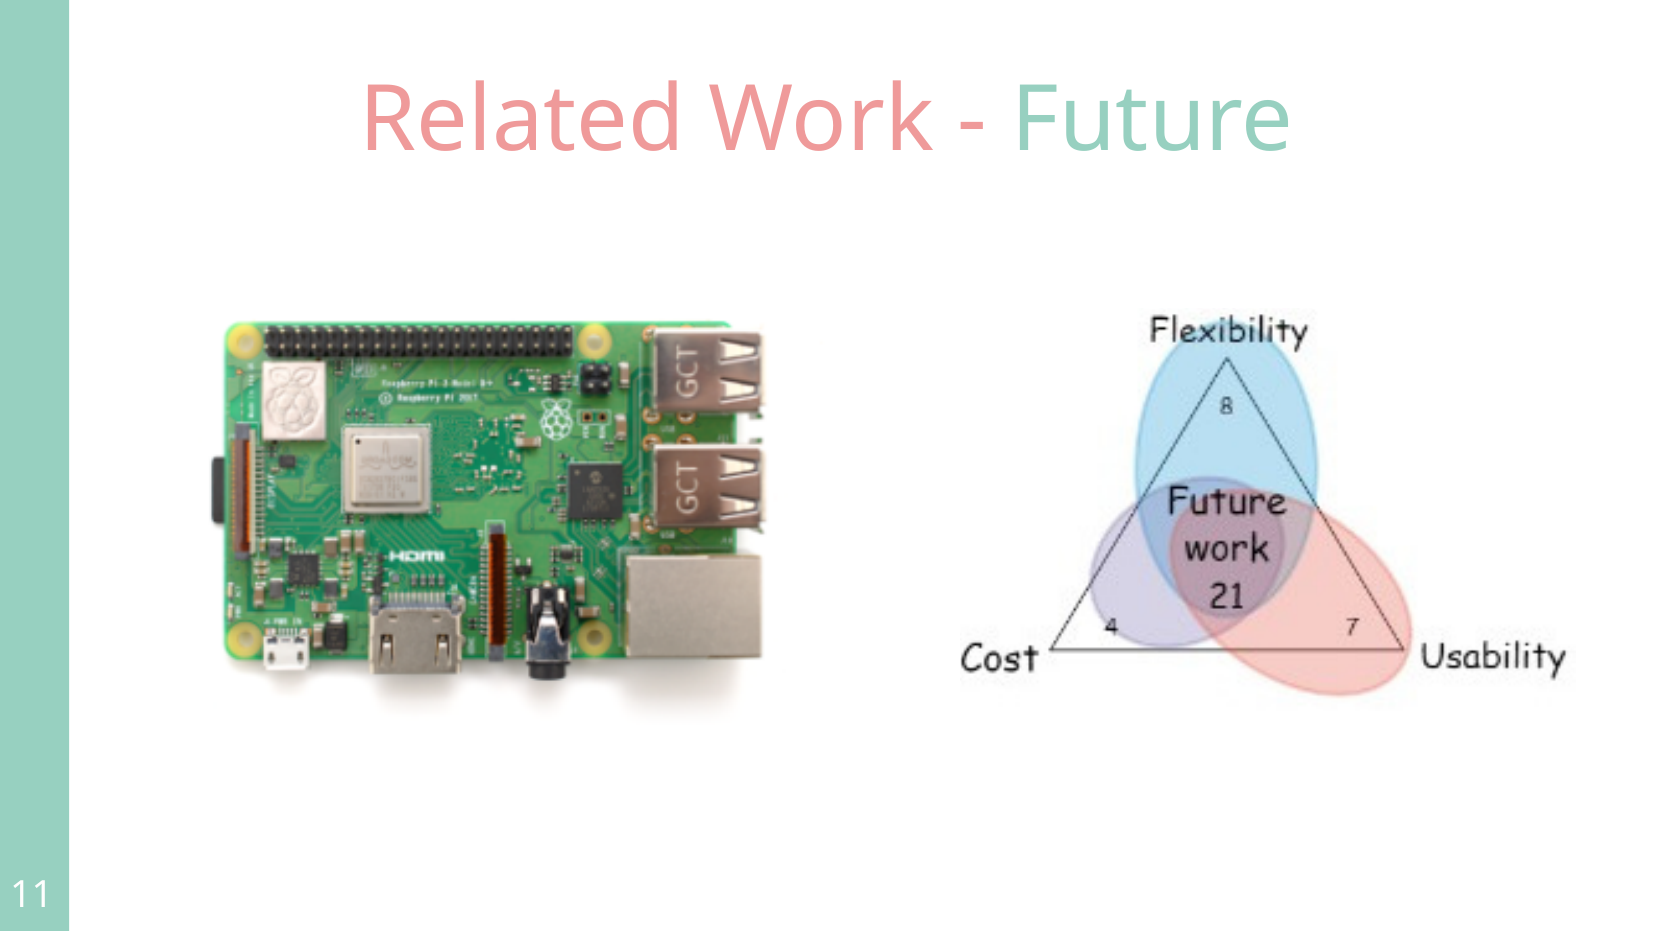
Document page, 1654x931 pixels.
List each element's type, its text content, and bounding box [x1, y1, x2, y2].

title Related Work - Future [82, 37, 1571, 193]
picture [160, 284, 826, 727]
text_box [0, 0, 70, 860]
picture [960, 308, 1576, 711]
text_box <number> [0, 860, 132, 931]
